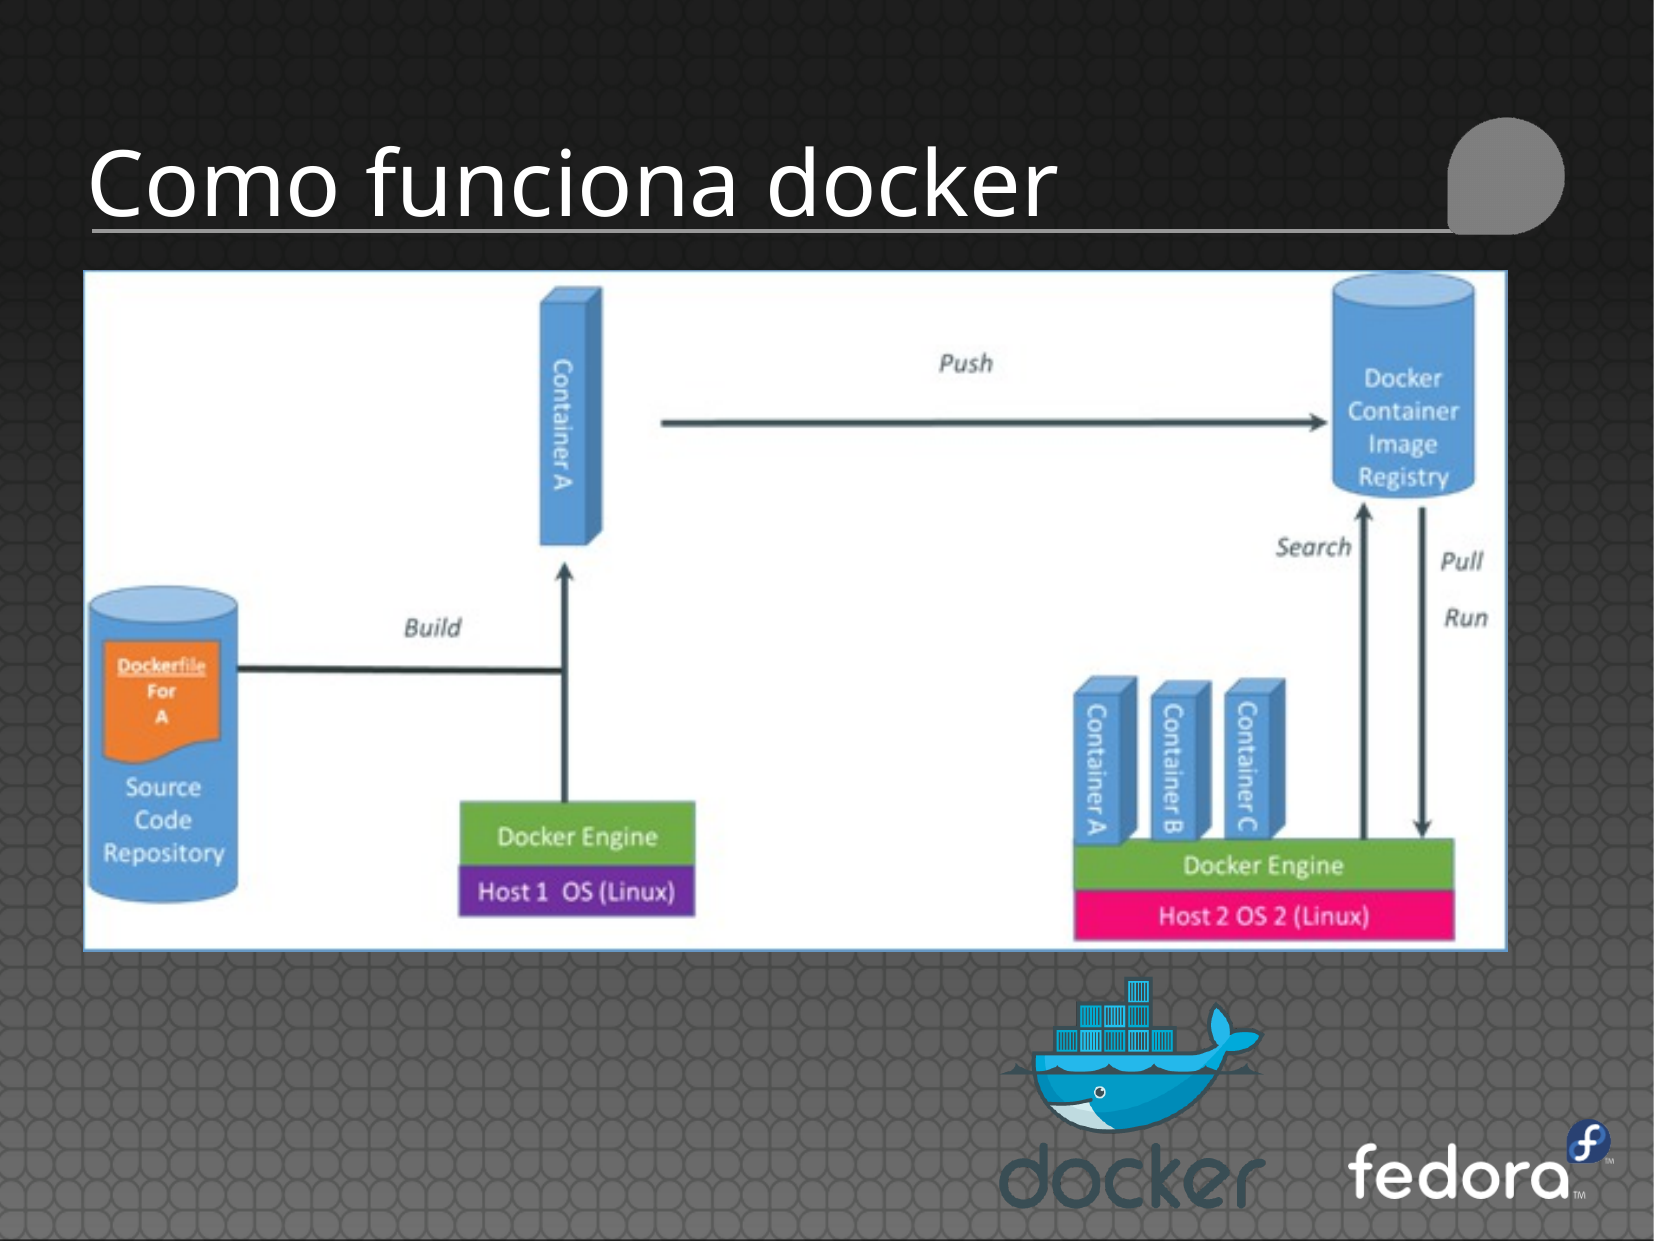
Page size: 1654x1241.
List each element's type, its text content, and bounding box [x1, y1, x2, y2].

title Como funciona docker [86, 112, 1576, 249]
picture [0, 0, 1654, 1241]
